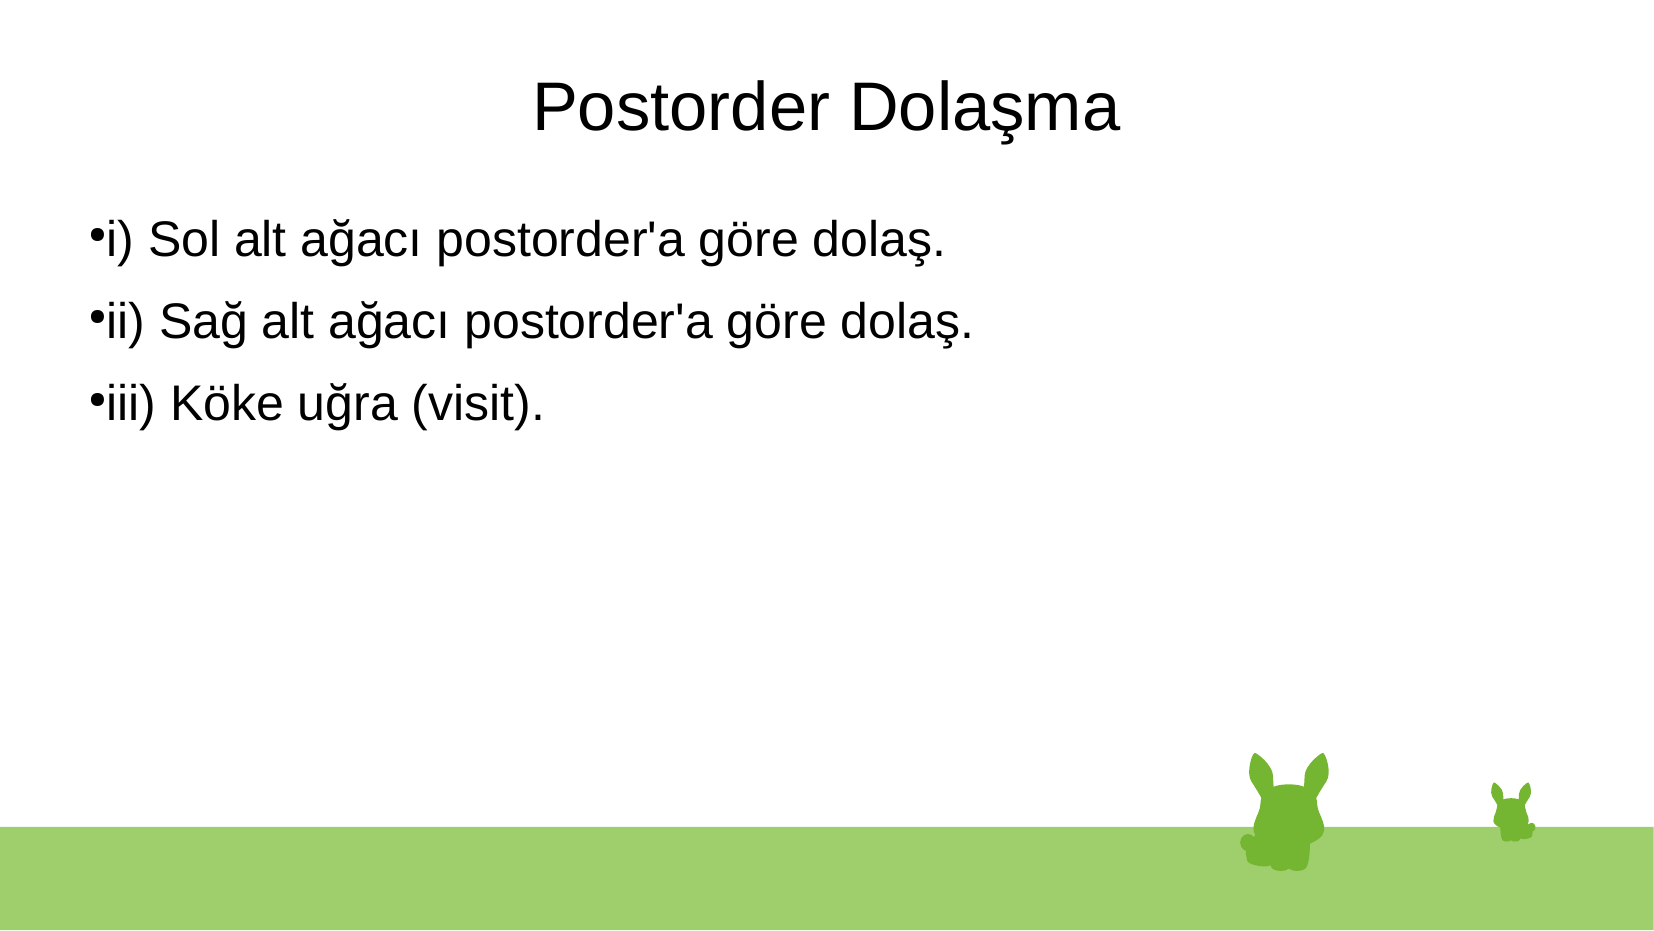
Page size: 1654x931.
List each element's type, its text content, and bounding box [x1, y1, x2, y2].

title ﻿Postorder Dolaşma [88, 29, 1565, 178]
list ﻿i) Sol alt ağacı postorder'a göre dolaş. ii) Sağ alt ağacı postorder'a göre dolaş. iii) Köke uğra (visit). [88, 206, 1565, 739]
